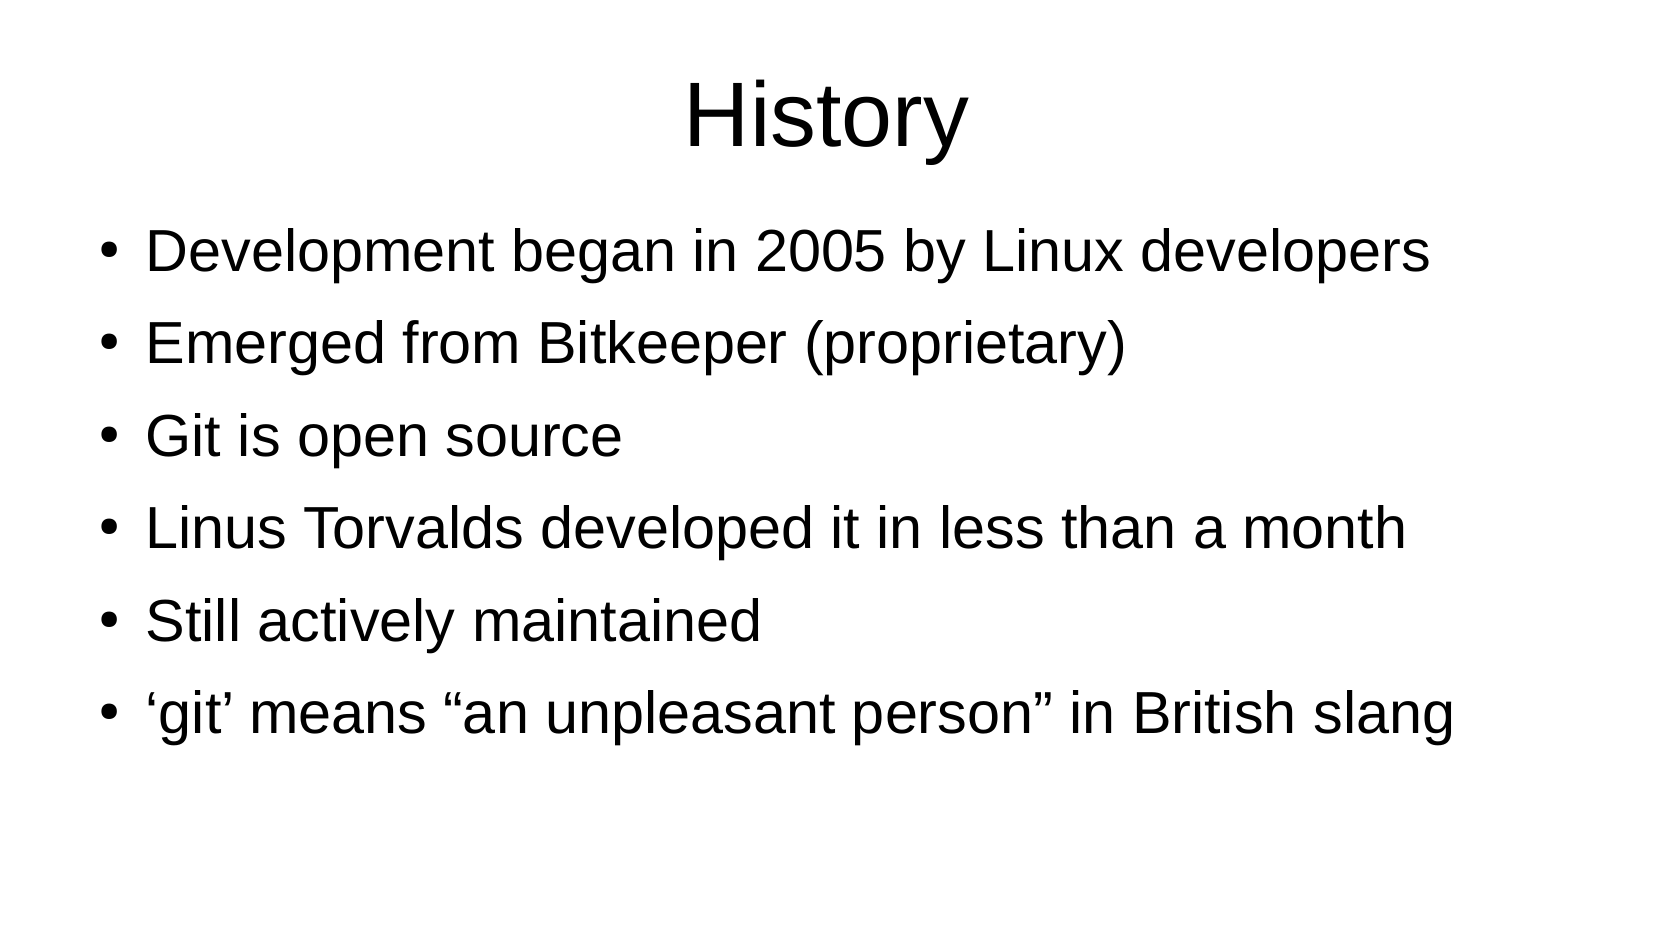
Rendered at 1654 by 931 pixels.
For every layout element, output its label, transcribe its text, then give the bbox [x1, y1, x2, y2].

title History [82, 37, 1571, 193]
list Development began in 2005 by Linux developers Emerged from Bitkeeper (proprietary) Git is open source Linus Torvalds developed it in less than a month Still actively maintained ‘git’ means “an unpleasant person” in British slang [82, 217, 1571, 758]
